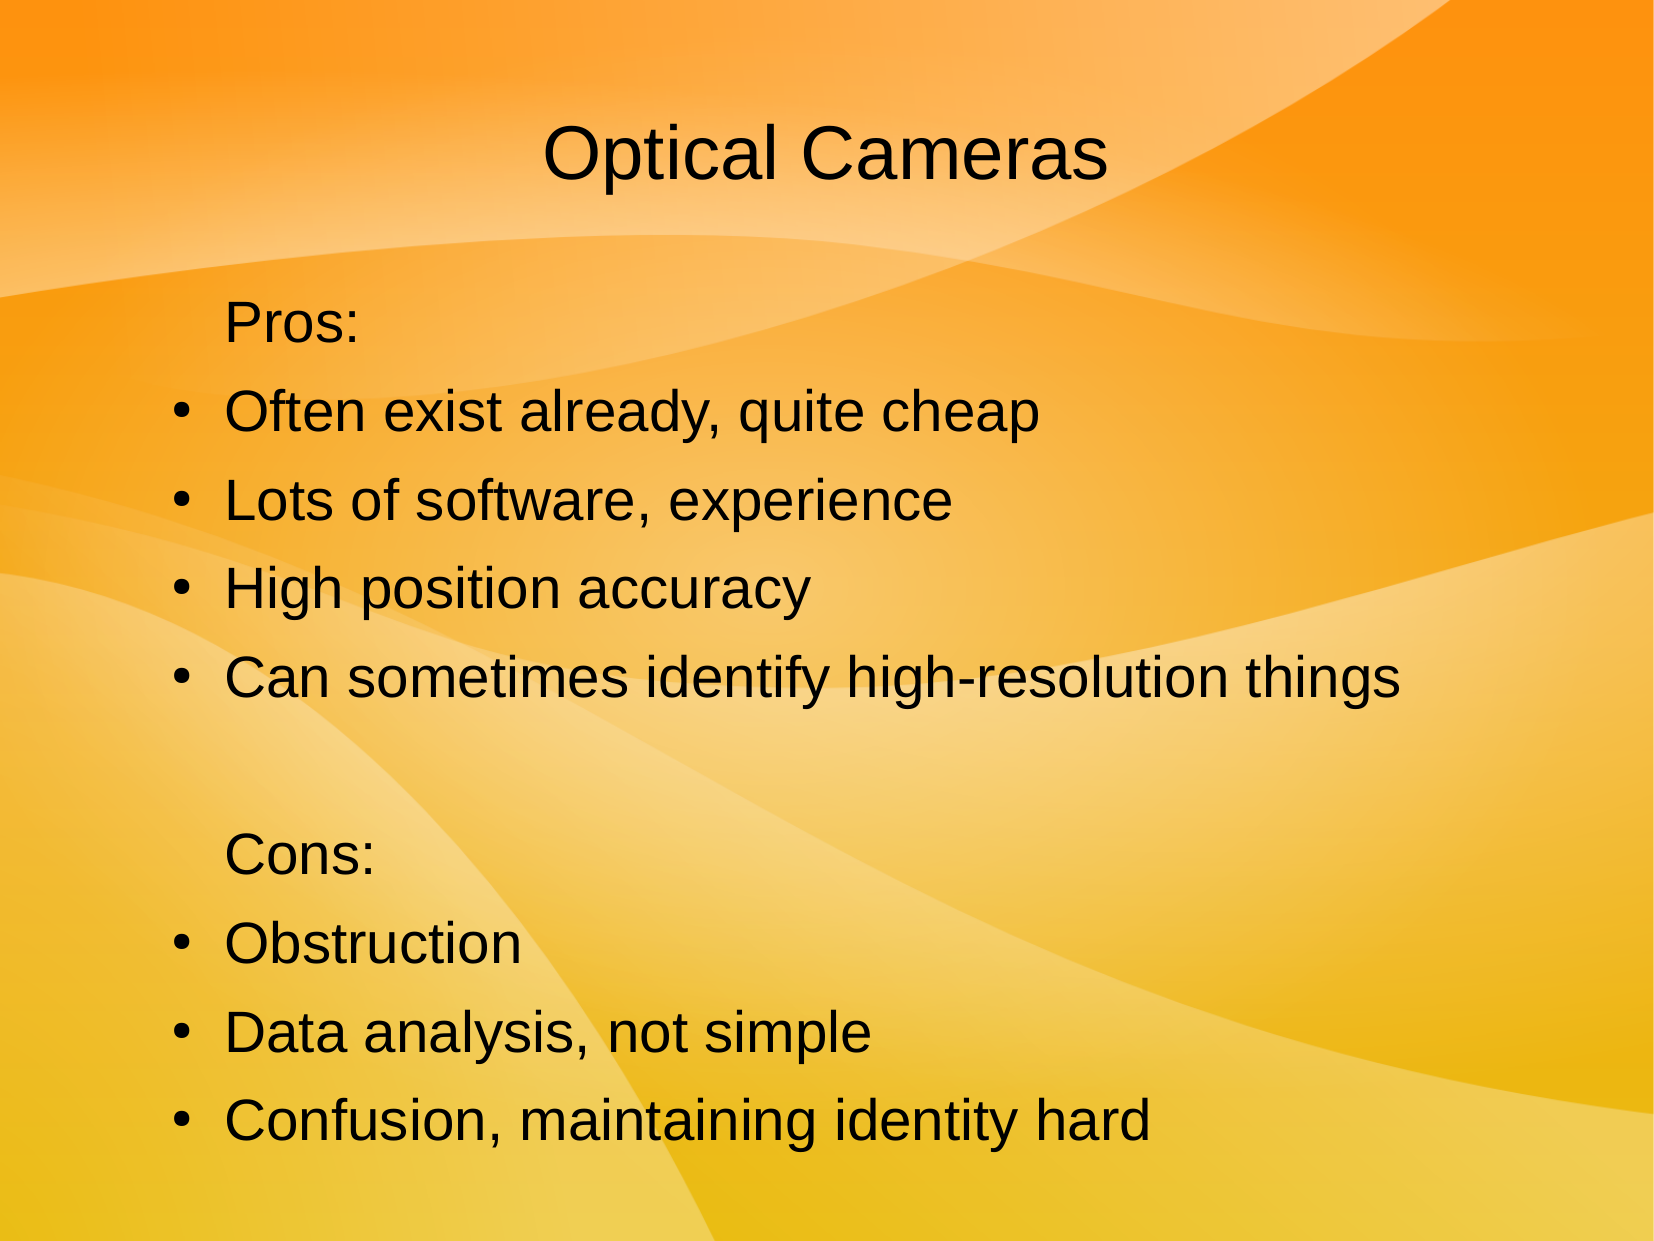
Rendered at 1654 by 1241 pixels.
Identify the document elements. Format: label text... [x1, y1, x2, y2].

title Optical Cameras [82, 49, 1571, 257]
picture [0, 0, 1654, 1241]
list Pros: Often exist already, quite cheap Lots of software, experience High position accuracy Can sometimes identify high-resolution things Cons: Obstruction Data analysis, not simple Confusion, maintaining identity hard [82, 290, 1571, 1241]
